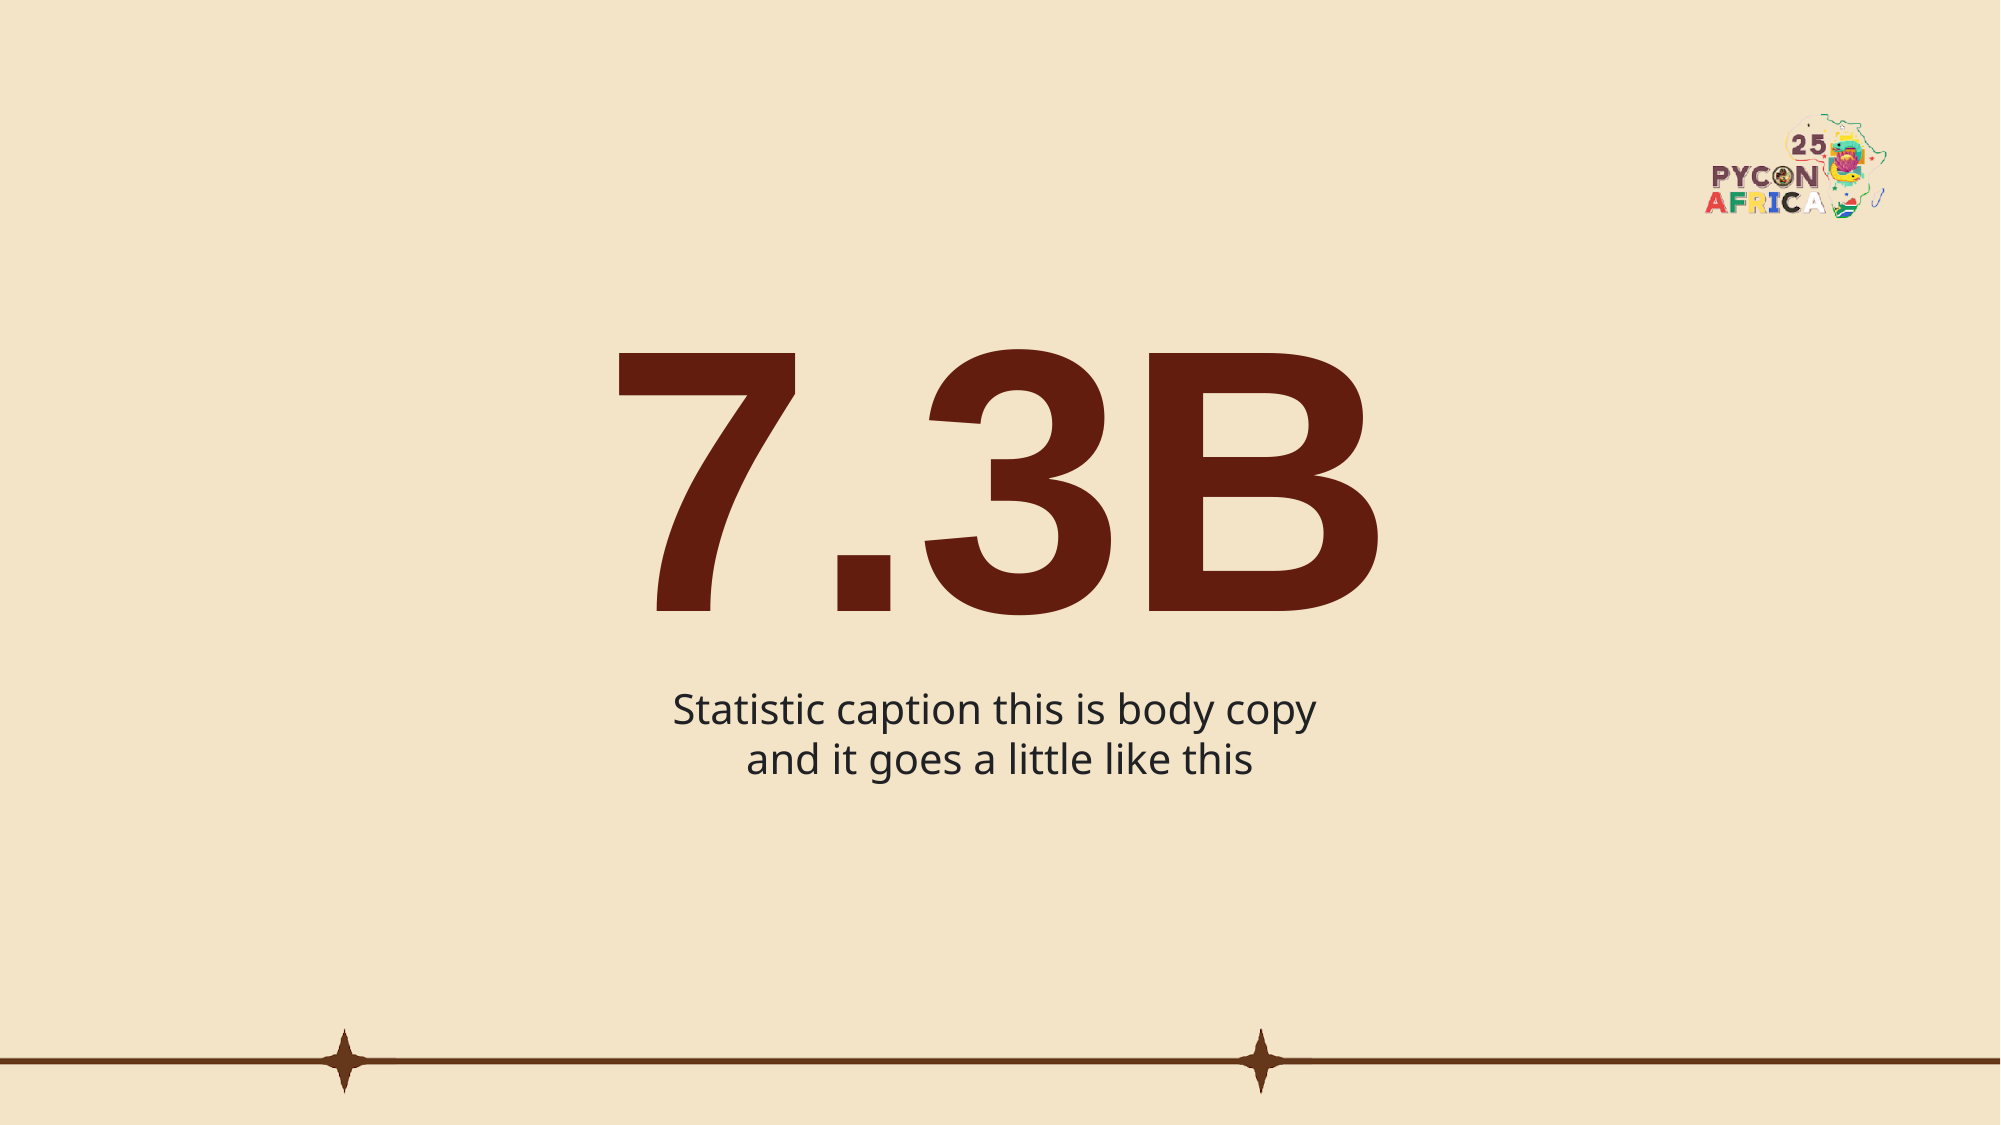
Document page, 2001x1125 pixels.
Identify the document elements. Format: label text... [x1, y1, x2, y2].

text_box 7.3B [570, 335, 1430, 587]
picture [0, 0, 2001, 1125]
text_box 7.3B [1203, 497, 1324, 571]
text_box 7.3B [1203, 393, 1309, 457]
text_box Statistic caption this is body copy and it goes a little like this [649, 682, 1351, 777]
